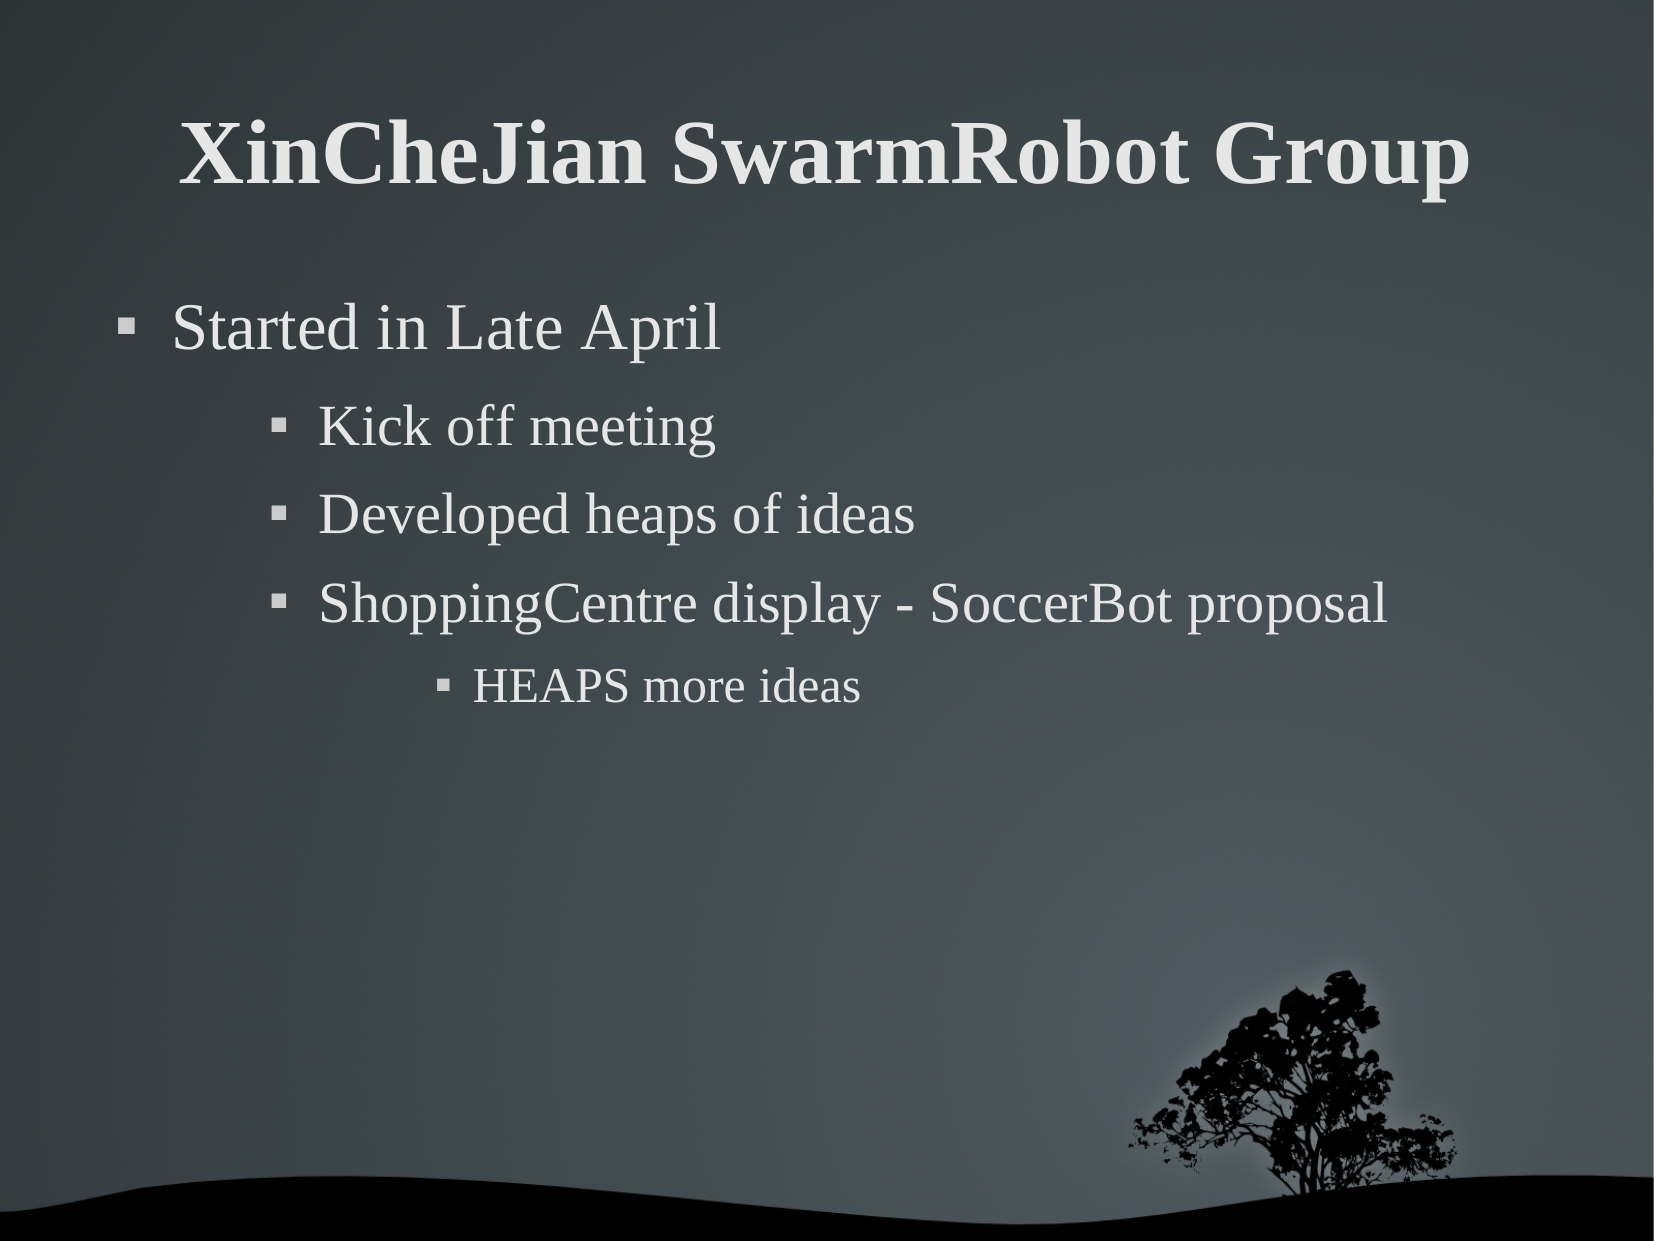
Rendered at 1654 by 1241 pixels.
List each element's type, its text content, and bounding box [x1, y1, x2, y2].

title XinCheJian SwarmRobot Group [82, 49, 1571, 257]
picture [0, 0, 1654, 1241]
list Started in Late April Kick off meeting Developed heaps of ideas ShoppingCentre display - SoccerBot proposal HEAPS more ideas [82, 290, 1571, 1109]
